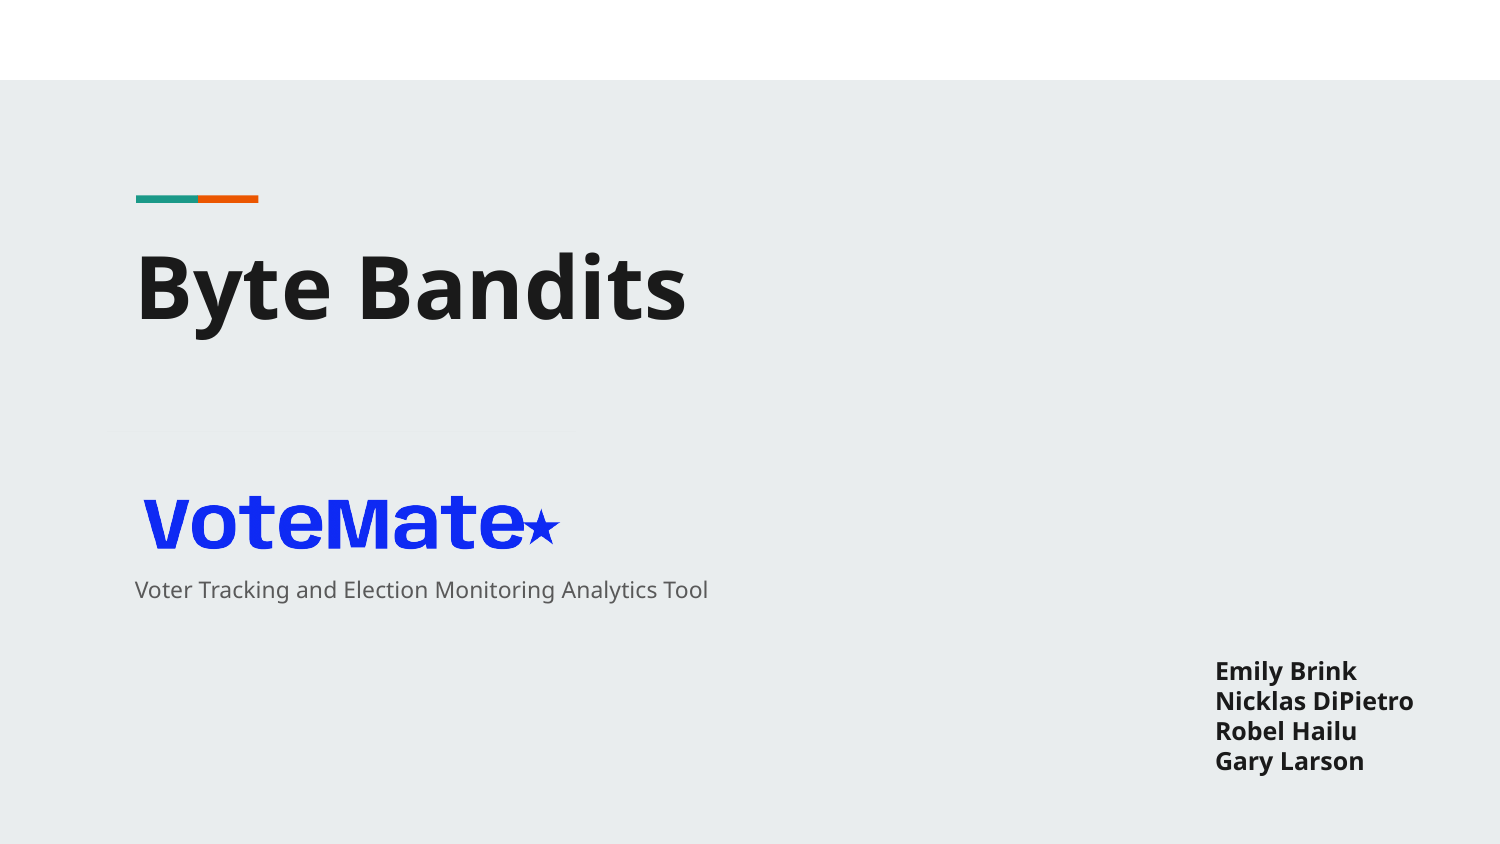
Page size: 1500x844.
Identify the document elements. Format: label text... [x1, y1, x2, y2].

text_box Emily Brink Nicklas DiPietro Robel Hailu Gary Larson [1200, 640, 1461, 821]
picture [107, 431, 576, 580]
subtitle Voter Tracking and Election Monitoring Analytics Tool [119, 520, 1381, 610]
title Byte Bandits [119, 216, 1381, 490]
